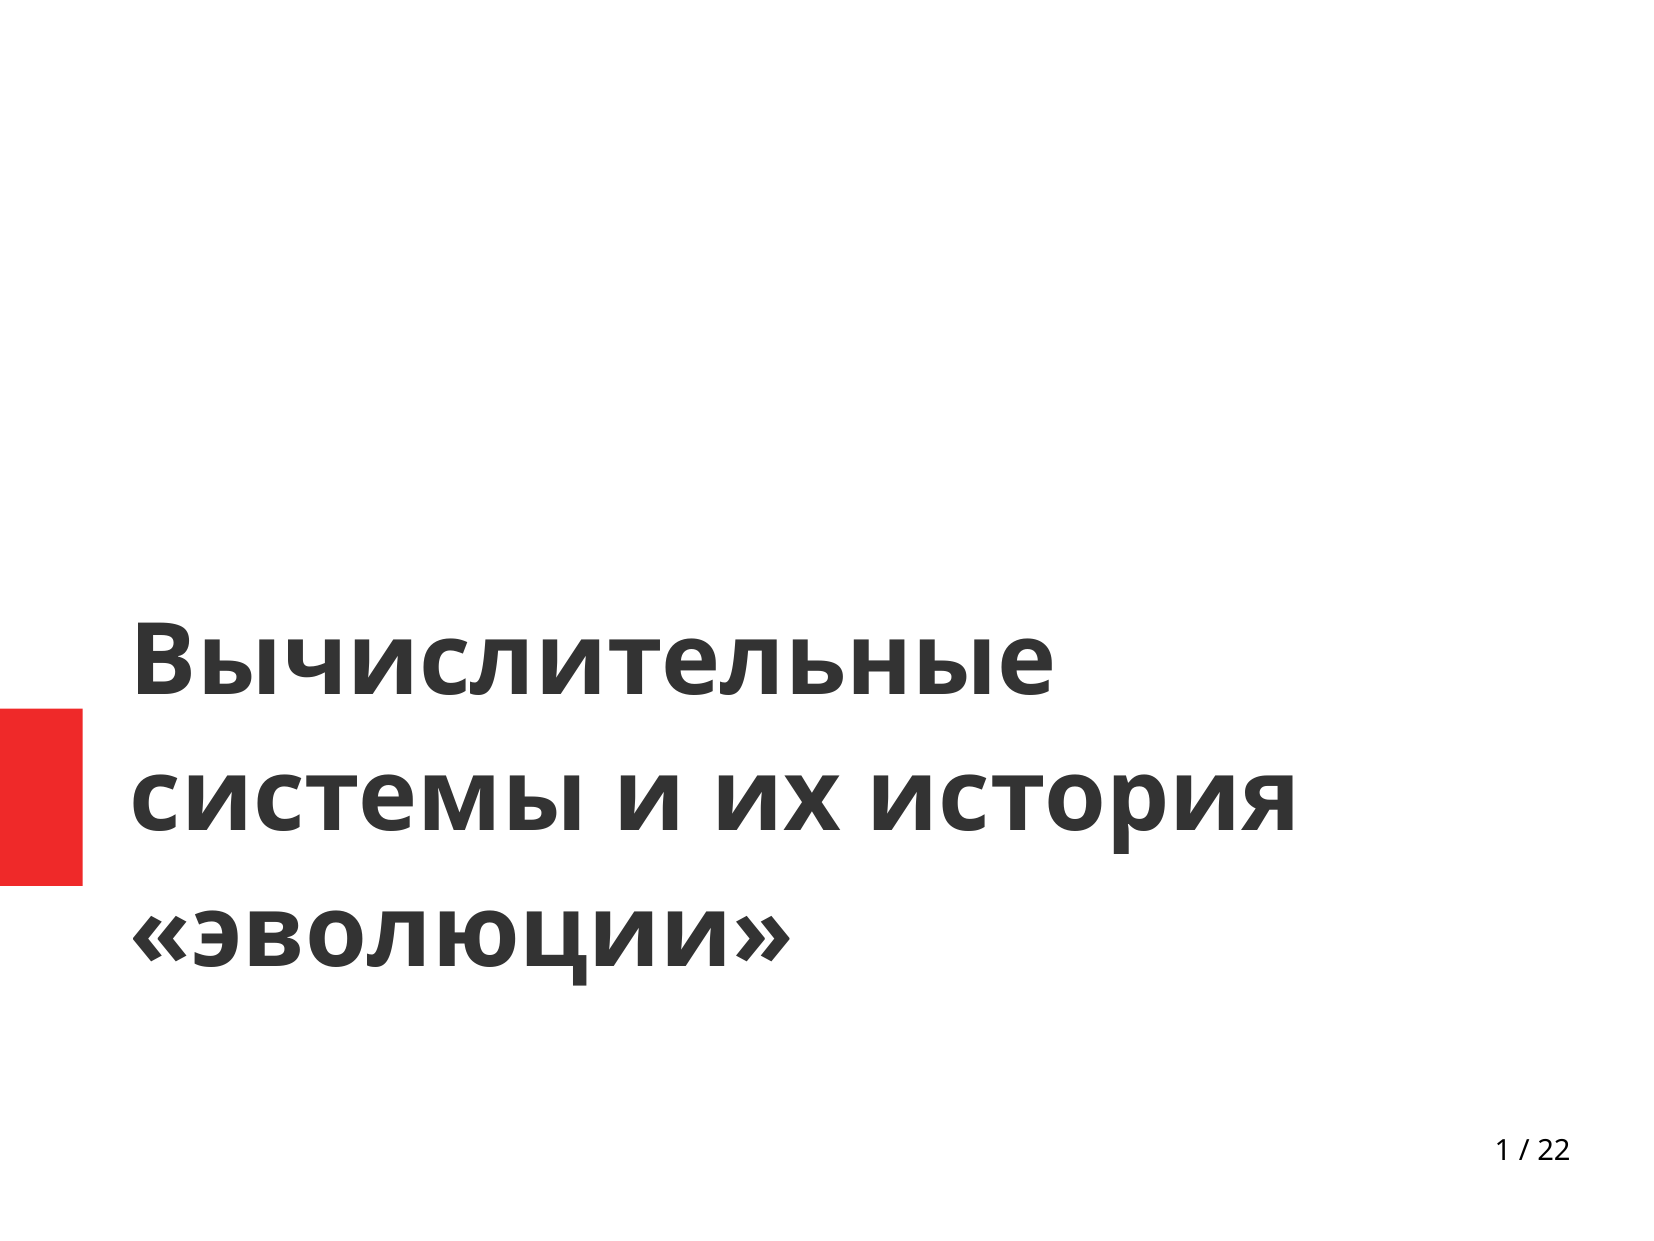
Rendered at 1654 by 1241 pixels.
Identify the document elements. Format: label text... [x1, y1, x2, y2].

title Вычислительные системы и их история «эволюции» [129, 587, 1536, 996]
